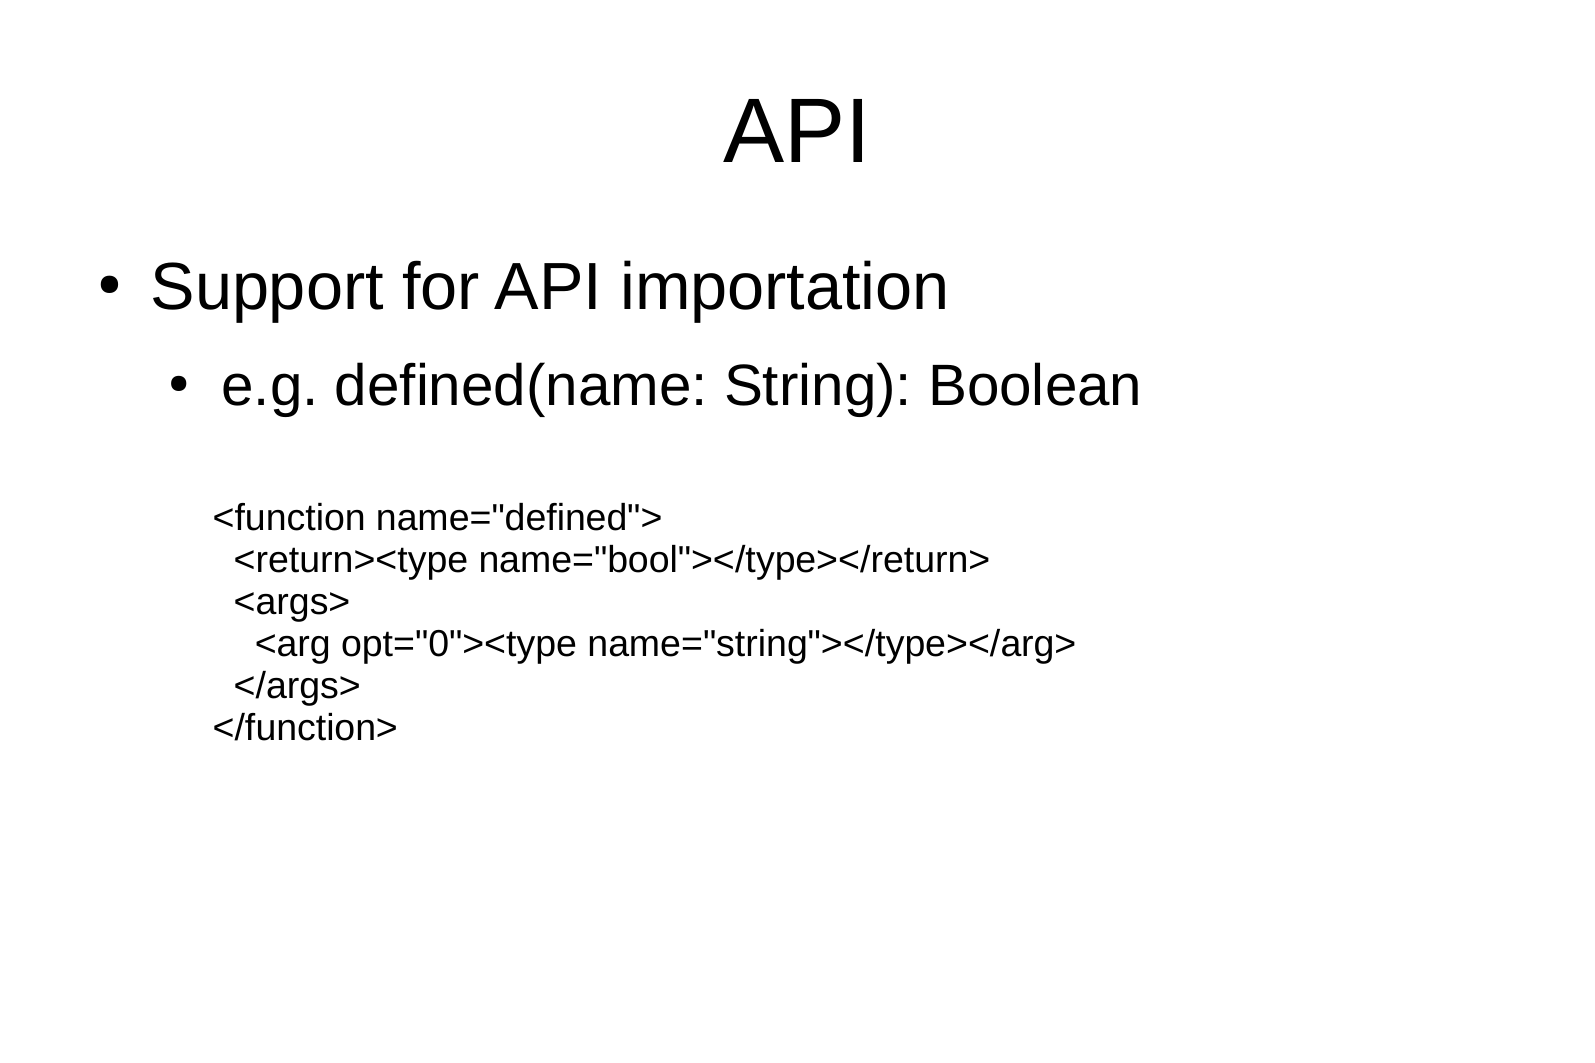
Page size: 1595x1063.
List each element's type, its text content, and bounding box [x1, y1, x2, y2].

title API [79, 49, 1515, 213]
list Support for API importation e.g. defined(name: String): Boolean [79, 248, 1515, 936]
text_box <function name="defined"> <return><type name="bool"></type></return> <args> <arg opt="0"><type name="string"></type></arg> </args> </function> [187, 489, 1276, 757]
